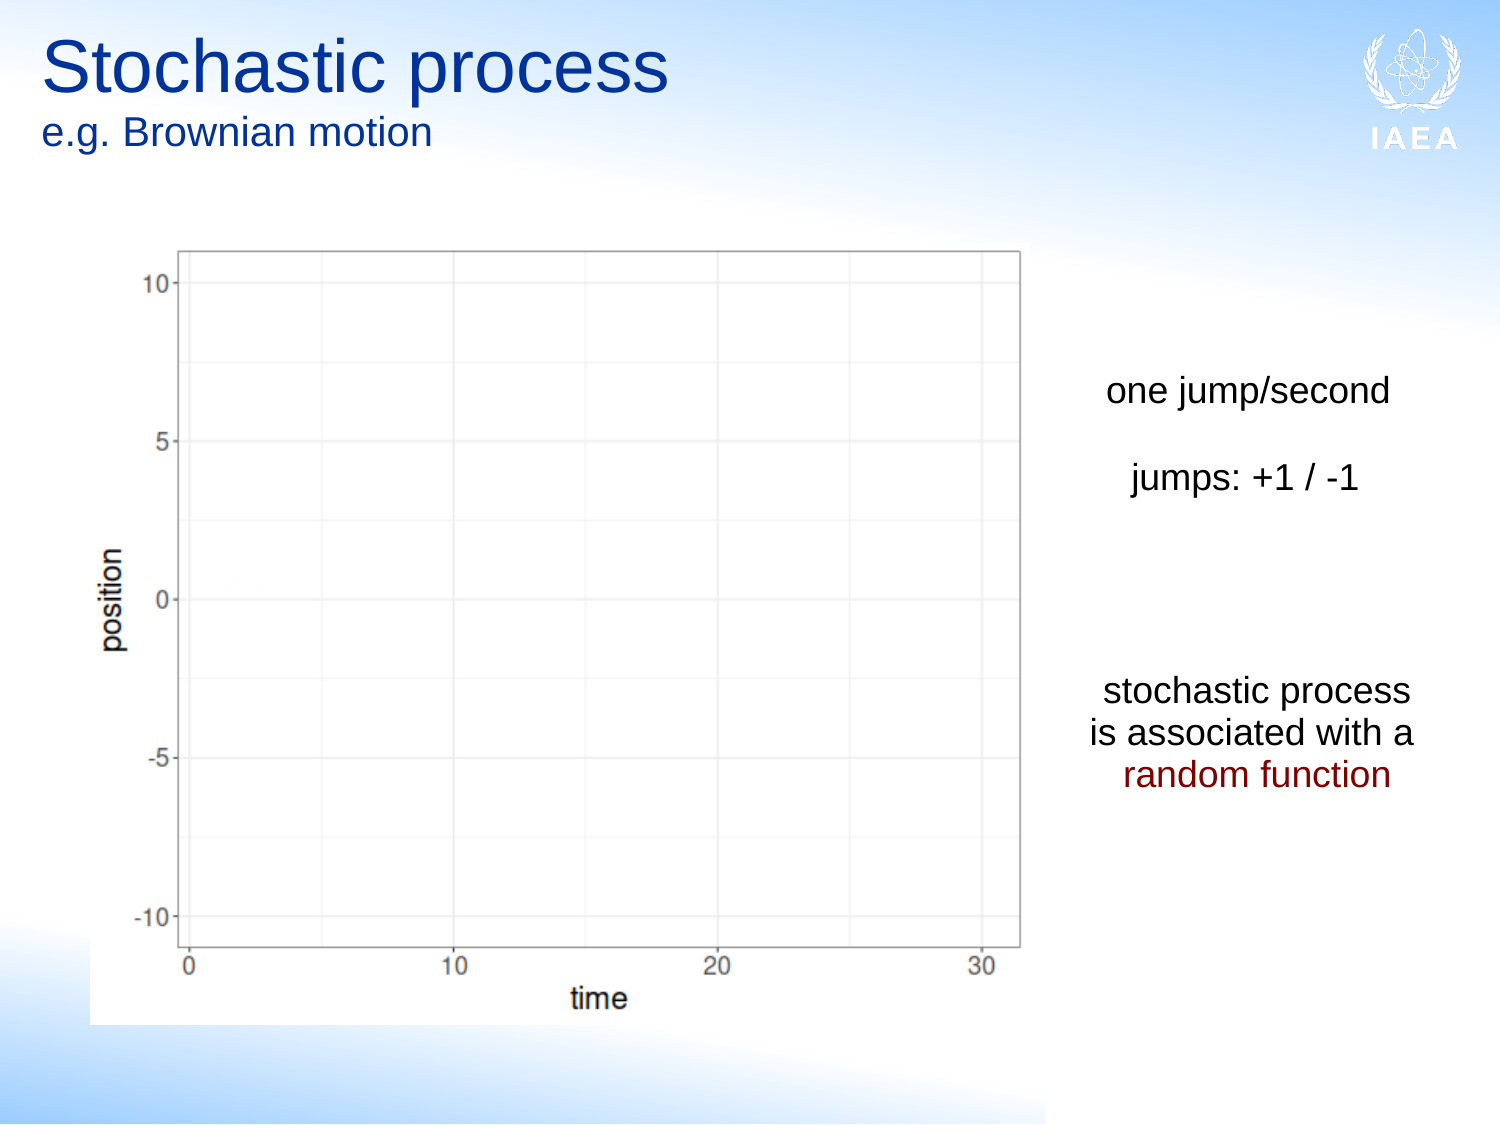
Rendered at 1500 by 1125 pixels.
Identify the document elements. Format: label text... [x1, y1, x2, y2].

text_box one jump/second [1091, 362, 1420, 420]
text_box jumps: +1 / -1 [1116, 448, 1432, 506]
title Stochastic process e.g. Brownian motion [41, 19, 1046, 161]
picture [1363, 29, 1461, 149]
picture [90, 243, 1029, 1025]
text_box stochastic process is associated with a random function [1074, 662, 1440, 804]
